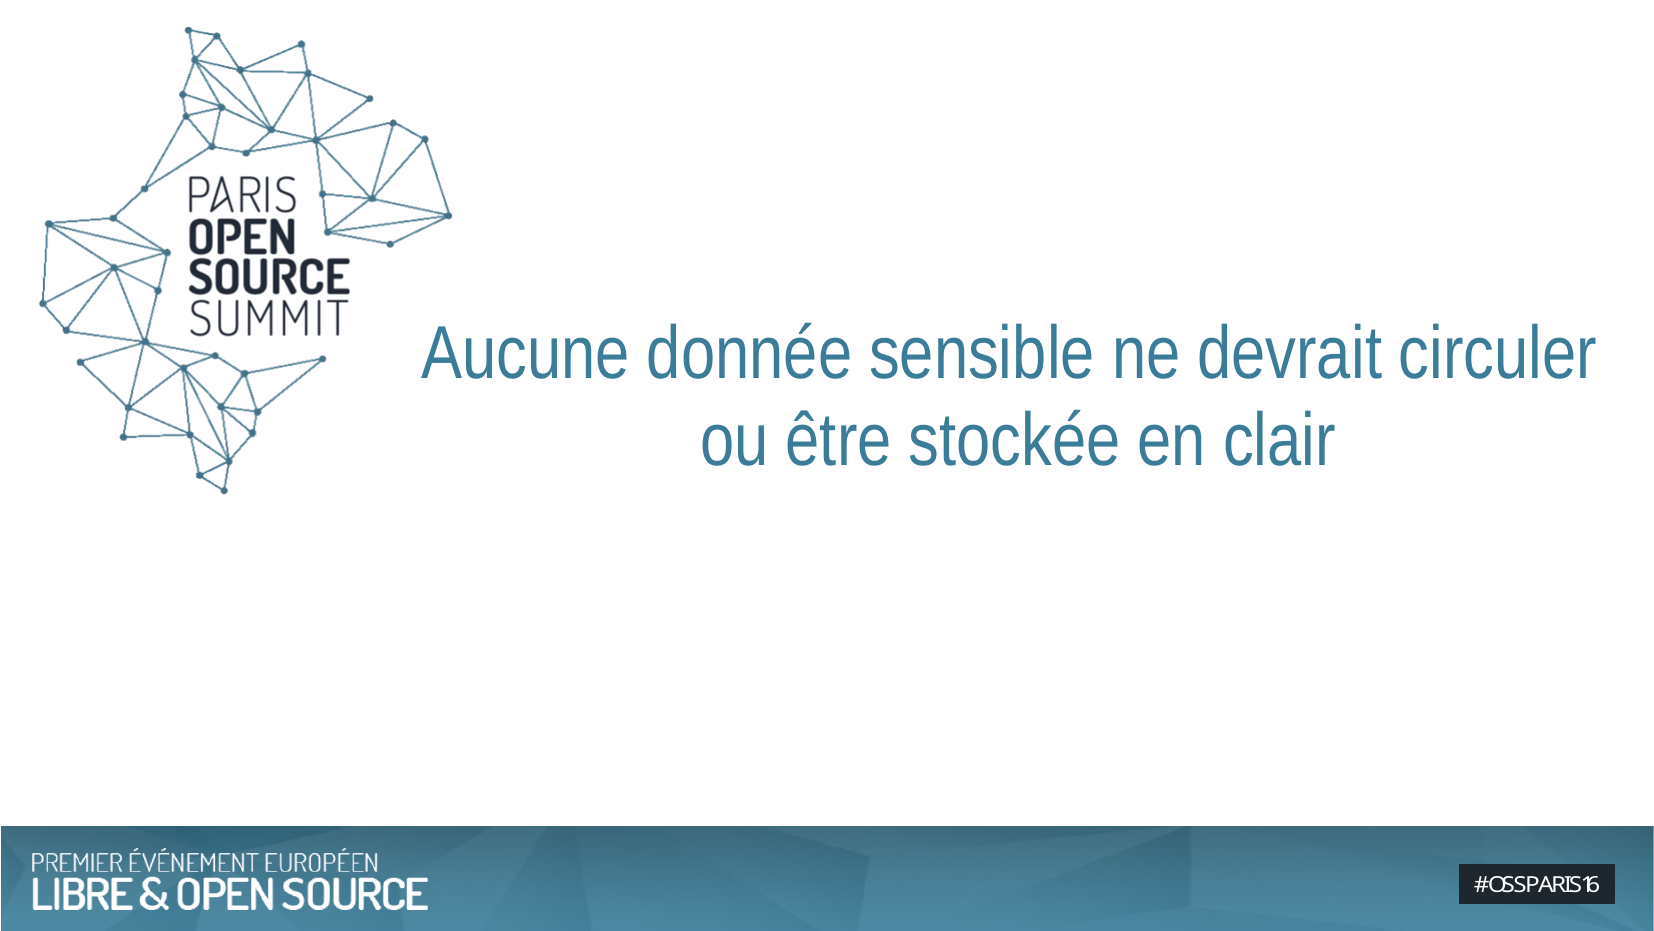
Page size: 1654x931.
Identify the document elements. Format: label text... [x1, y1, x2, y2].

picture [11, 11, 549, 543]
title Aucune donnée sensible ne devrait circuler ou être stockée en clair [413, 308, 1607, 482]
